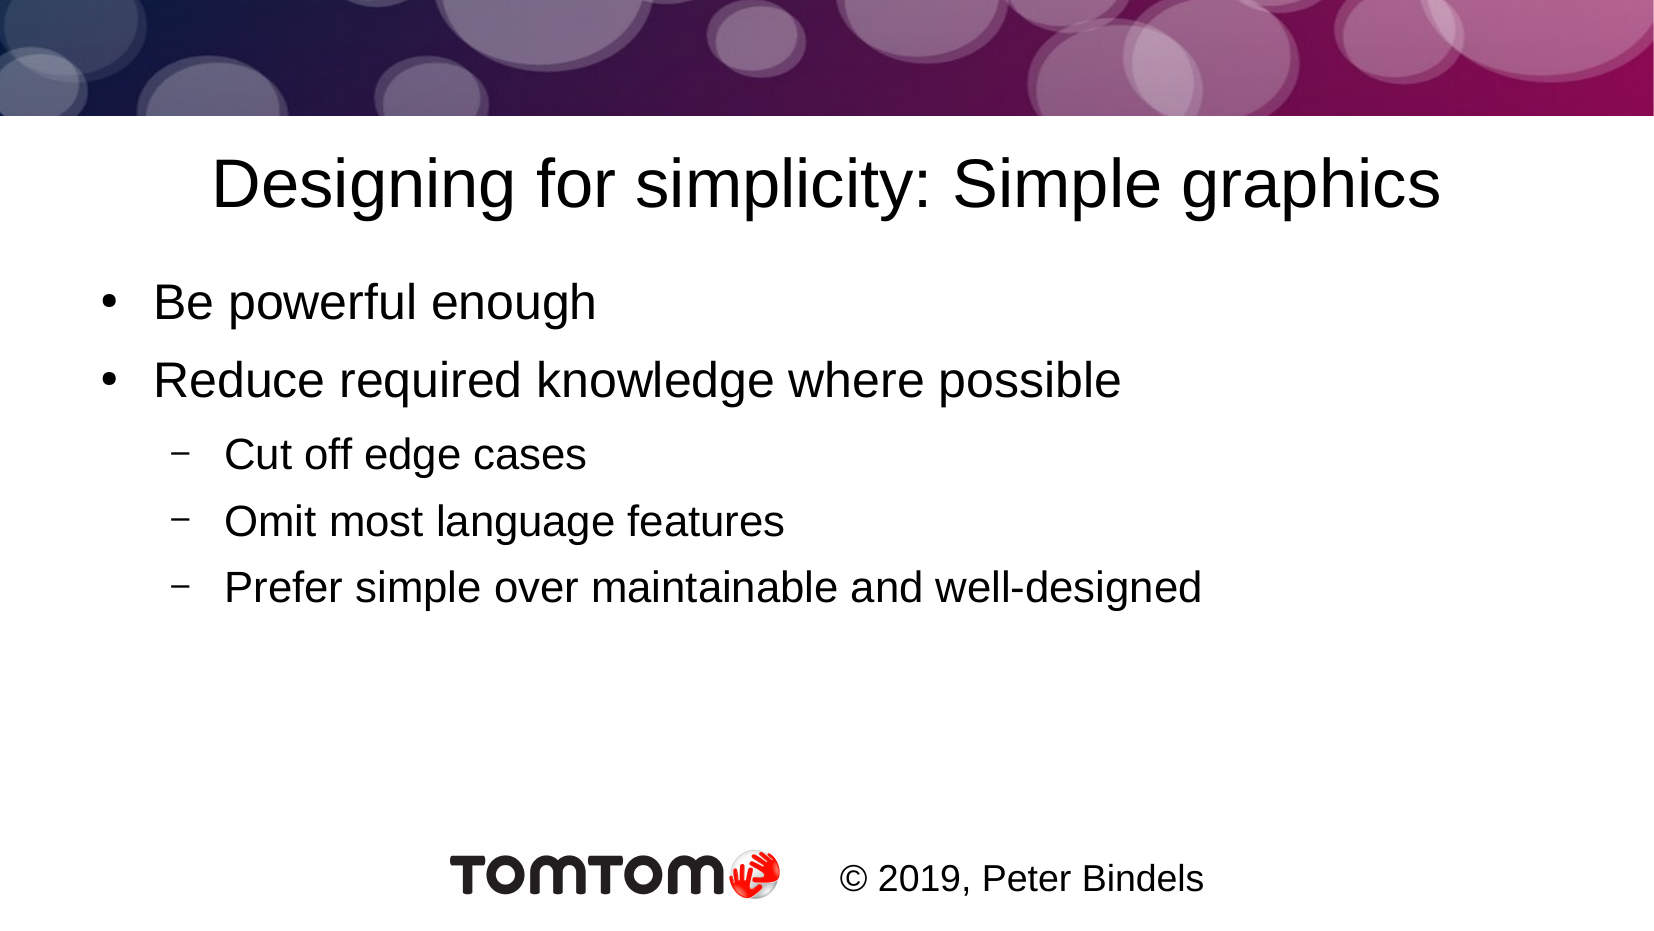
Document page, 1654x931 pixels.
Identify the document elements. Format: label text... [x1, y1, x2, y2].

picture [450, 847, 784, 906]
picture [0, 0, 1654, 116]
title Designing for simplicity: Simple graphics [82, 119, 1571, 249]
list Be powerful enough Reduce required knowledge where possible Cut off edge cases Omit most language features Prefer simple over maintainable and well-designed [82, 274, 1571, 815]
